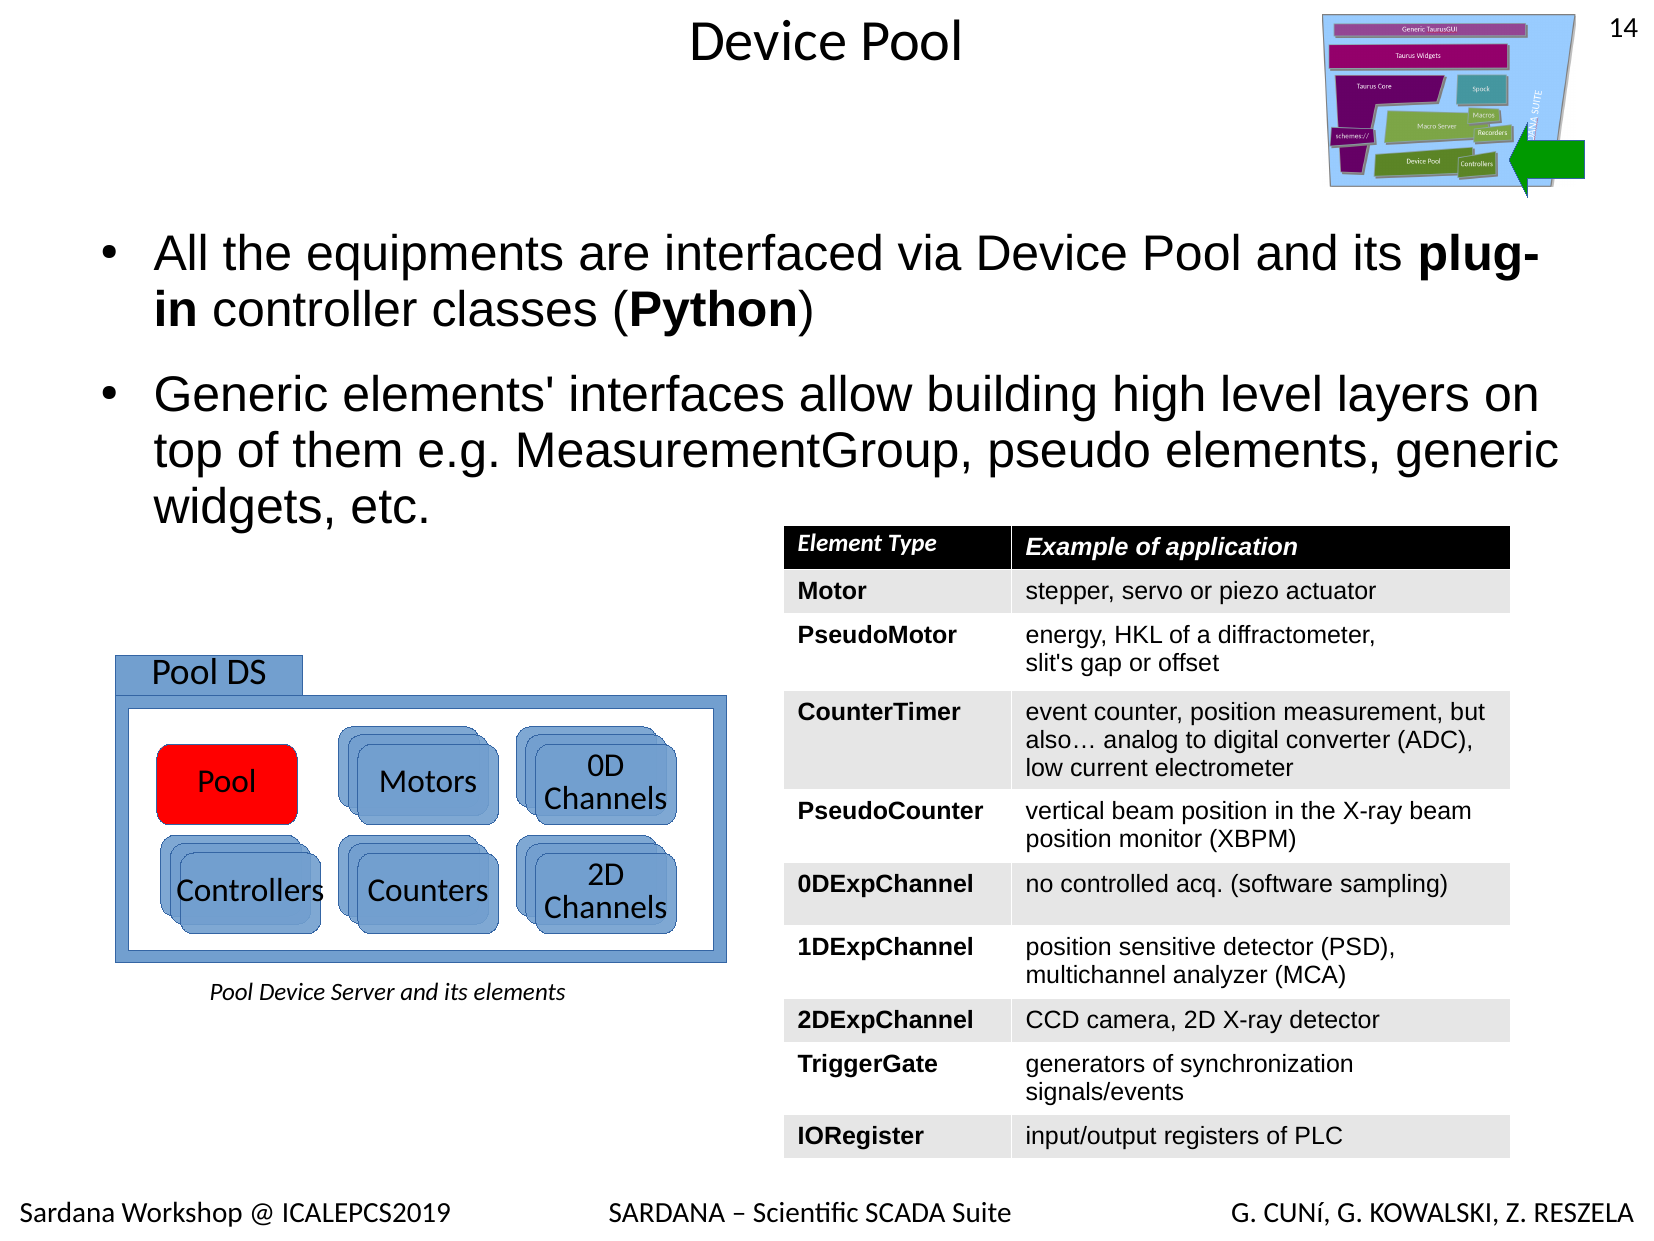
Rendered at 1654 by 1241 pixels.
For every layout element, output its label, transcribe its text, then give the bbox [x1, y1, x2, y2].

table_cell CCD camera, 2D X-ray detector [1012, 999, 1510, 1042]
table_cell IORegister [784, 1115, 1011, 1158]
list All the equipments are interfaced via Device Pool and its plug-in controller classes (Python) Generic elements' interfaces allow building high level layers on top of them e.g. MeasurementGroup, pseudo elements, generic widgets, etc. [82, 225, 1571, 945]
title Device Pool [82, 2, 1571, 91]
table_cell position sensitive detector (PSD), multichannel analyzer (MCA) [1012, 945, 1510, 998]
text_box Pool Device Server and its elements [194, 974, 650, 1046]
table_cell generators of synchronization signals/events [1012, 1043, 1510, 1114]
table_cell 2DExpChannel [784, 999, 1011, 1042]
table_cell input/output registers of PLC [1012, 1115, 1510, 1158]
picture [1528, 179, 1576, 187]
table_cell 1DExpChannel [784, 945, 1011, 998]
text_box [115, 945, 727, 963]
picture [1322, 14, 1576, 187]
table_cell TriggerGate [784, 1043, 1011, 1114]
text_box [1509, 122, 1585, 198]
